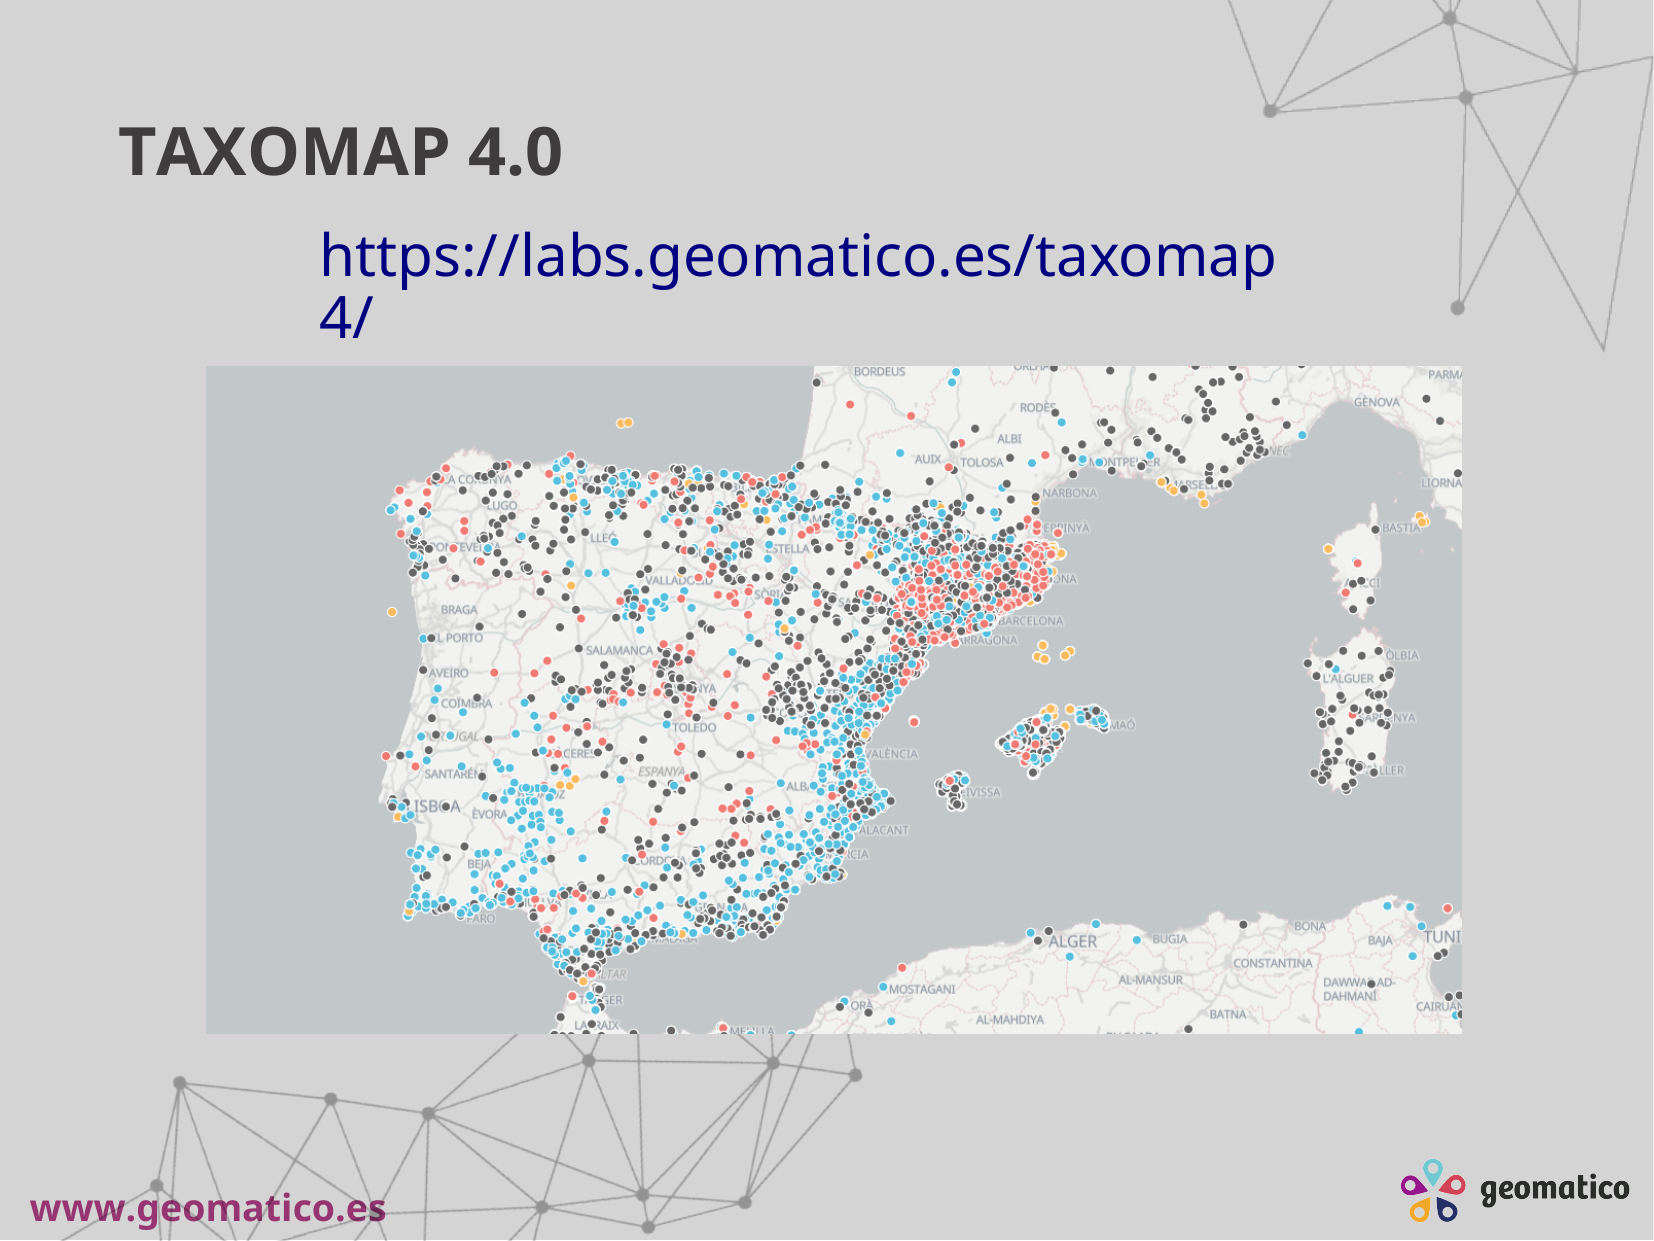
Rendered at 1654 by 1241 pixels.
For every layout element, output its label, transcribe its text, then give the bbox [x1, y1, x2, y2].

text_box [326, 303, 340, 324]
text_box https://labs.geomatico.es/taxomap4/ [304, 206, 1300, 300]
text_box Taxomap 4.0 [118, 104, 1418, 223]
picture [1389, 1152, 1642, 1229]
picture [0, 366, 1462, 1241]
picture [708, 0, 1654, 355]
text_box [130, 259, 1522, 905]
